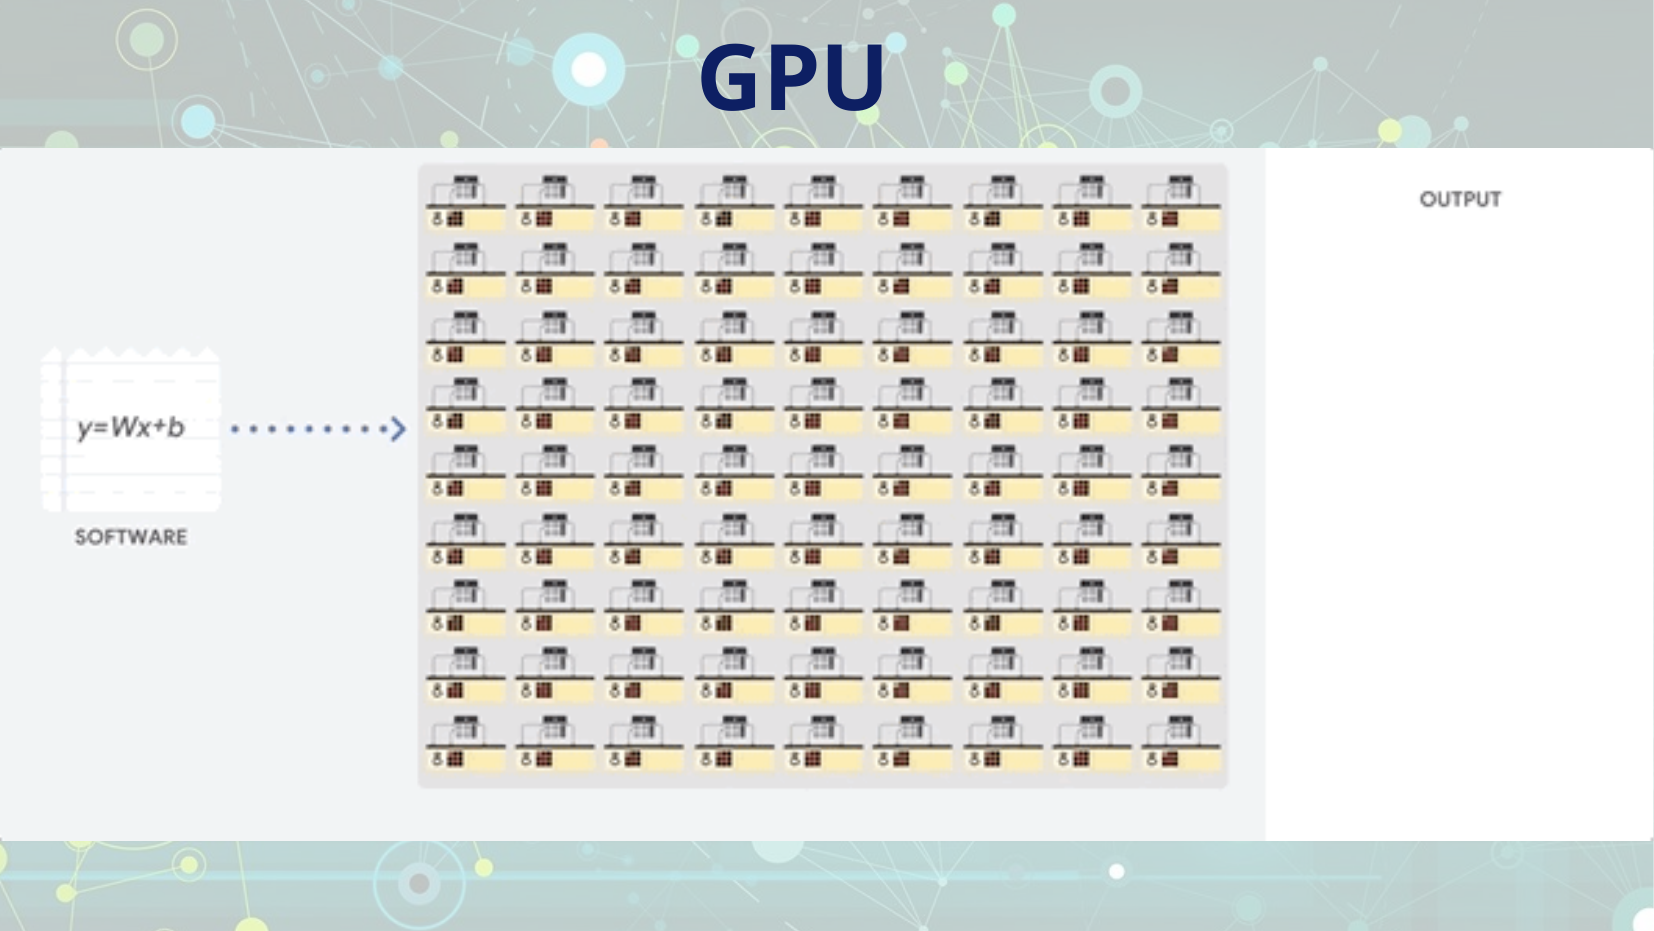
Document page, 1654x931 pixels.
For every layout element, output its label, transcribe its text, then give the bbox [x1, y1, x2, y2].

picture [0, 148, 1654, 841]
title GPU [105, 13, 1508, 136]
